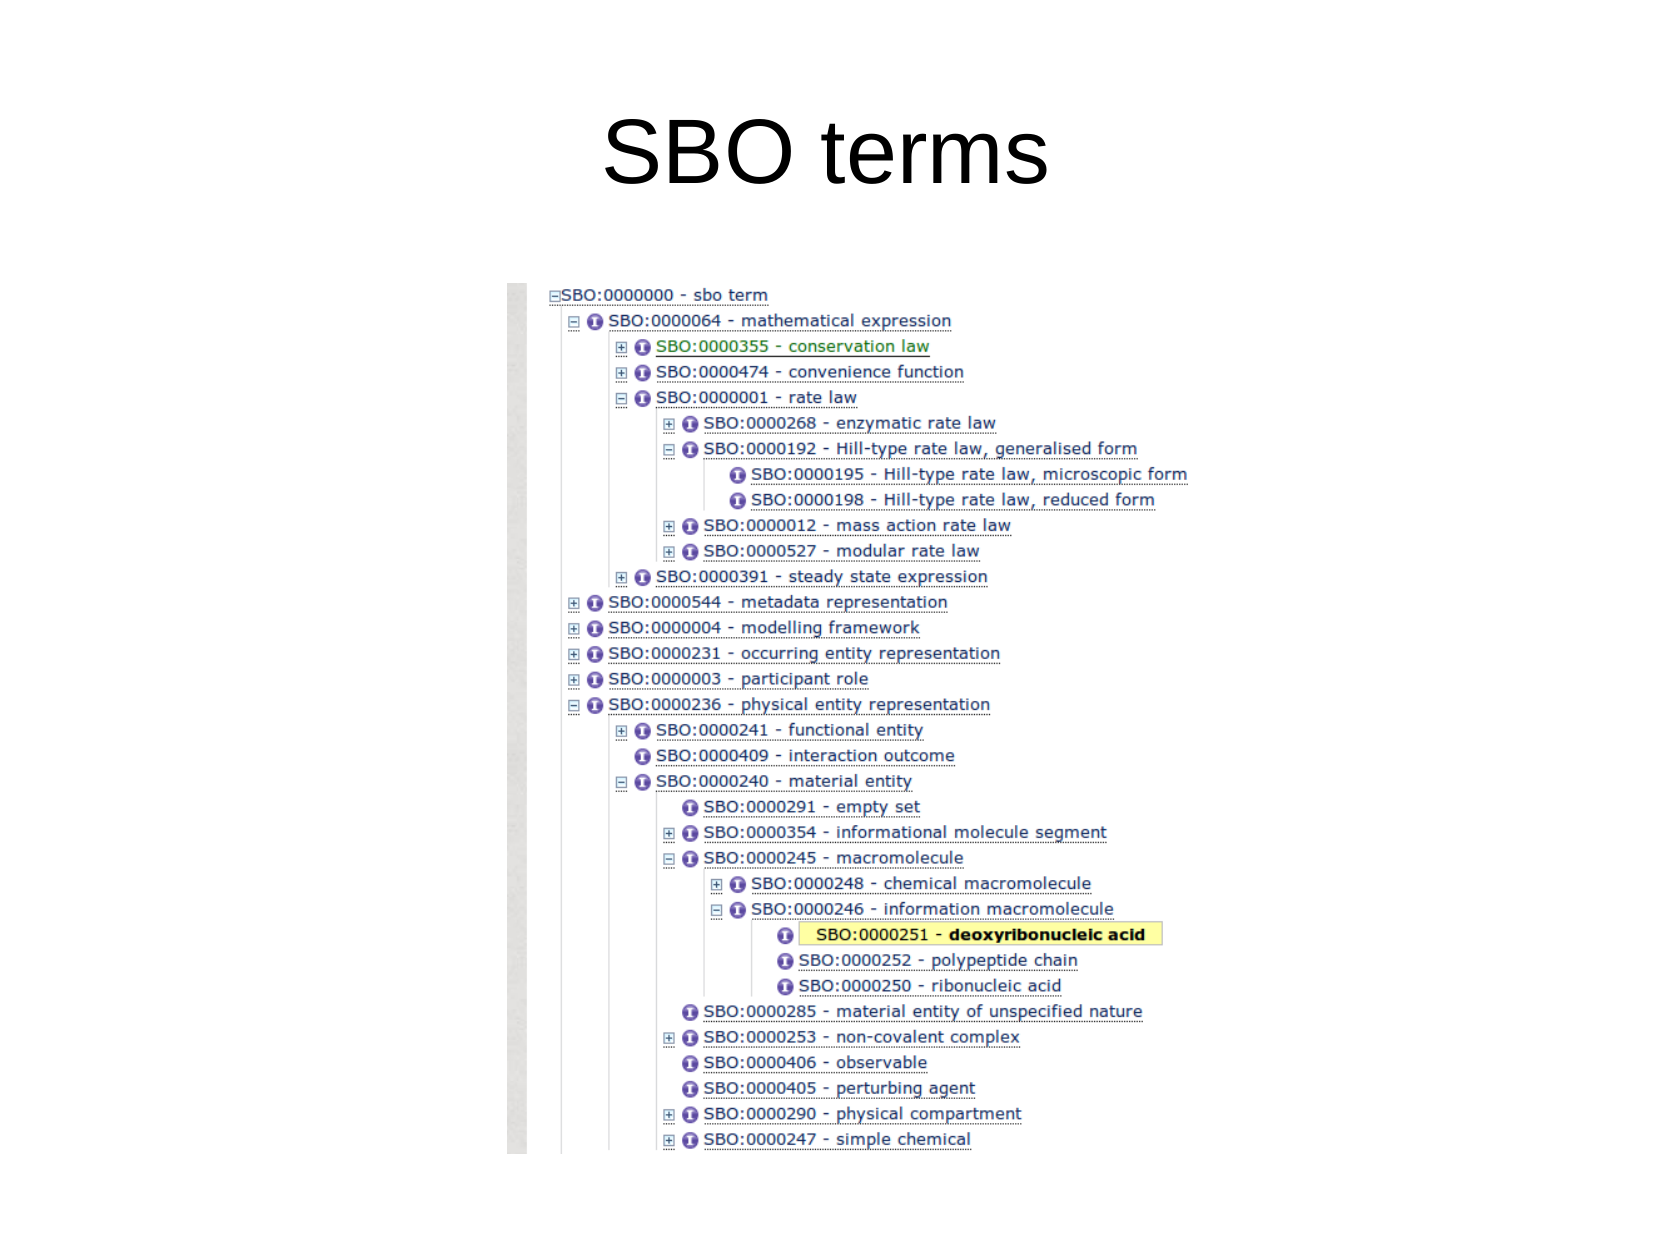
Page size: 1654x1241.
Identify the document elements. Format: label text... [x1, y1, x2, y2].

picture [507, 283, 1362, 1154]
title SBO terms [82, 49, 1570, 256]
